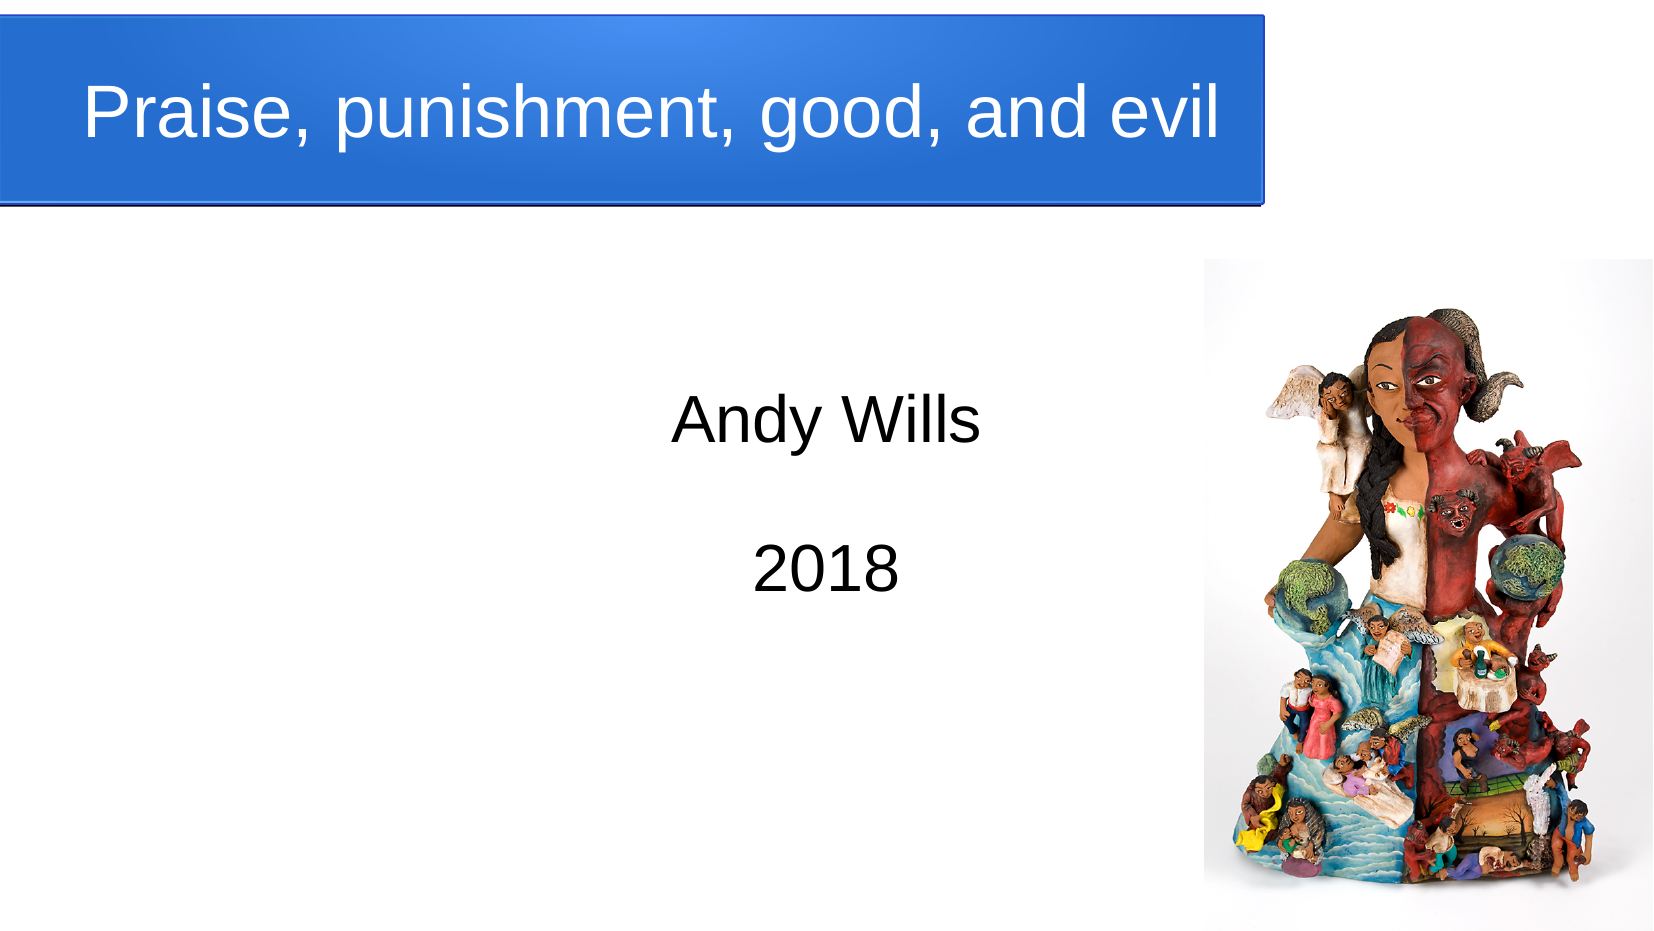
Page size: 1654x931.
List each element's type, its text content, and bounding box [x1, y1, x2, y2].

picture [1204, 259, 1653, 931]
title Praise, punishment, good, and evil [82, 35, 1235, 189]
subtitle Andy Wills 2018 [82, 224, 1571, 764]
